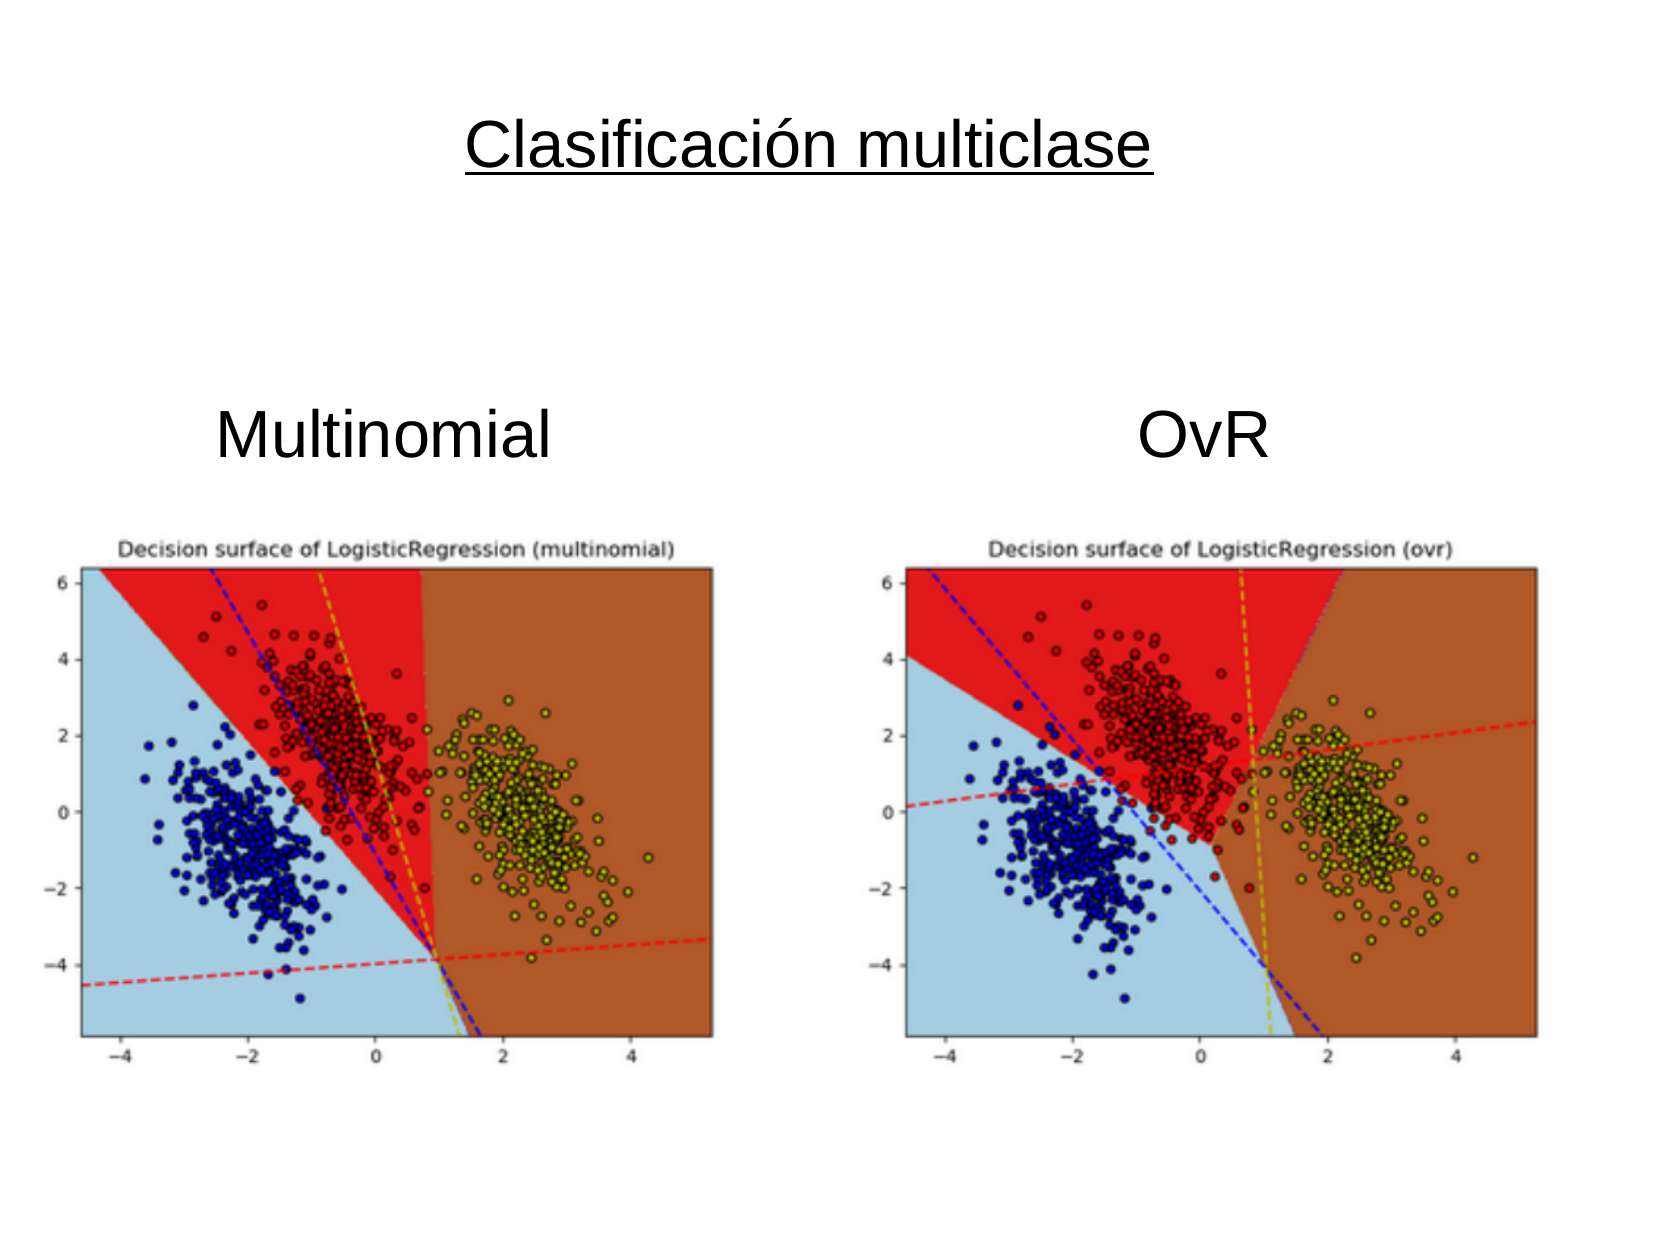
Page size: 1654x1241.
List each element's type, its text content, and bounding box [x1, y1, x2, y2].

title Multinomial [70, 342, 697, 526]
picture [42, 519, 1560, 1107]
title Clasificación multiclase [377, 53, 1241, 237]
title OvR [891, 342, 1518, 526]
